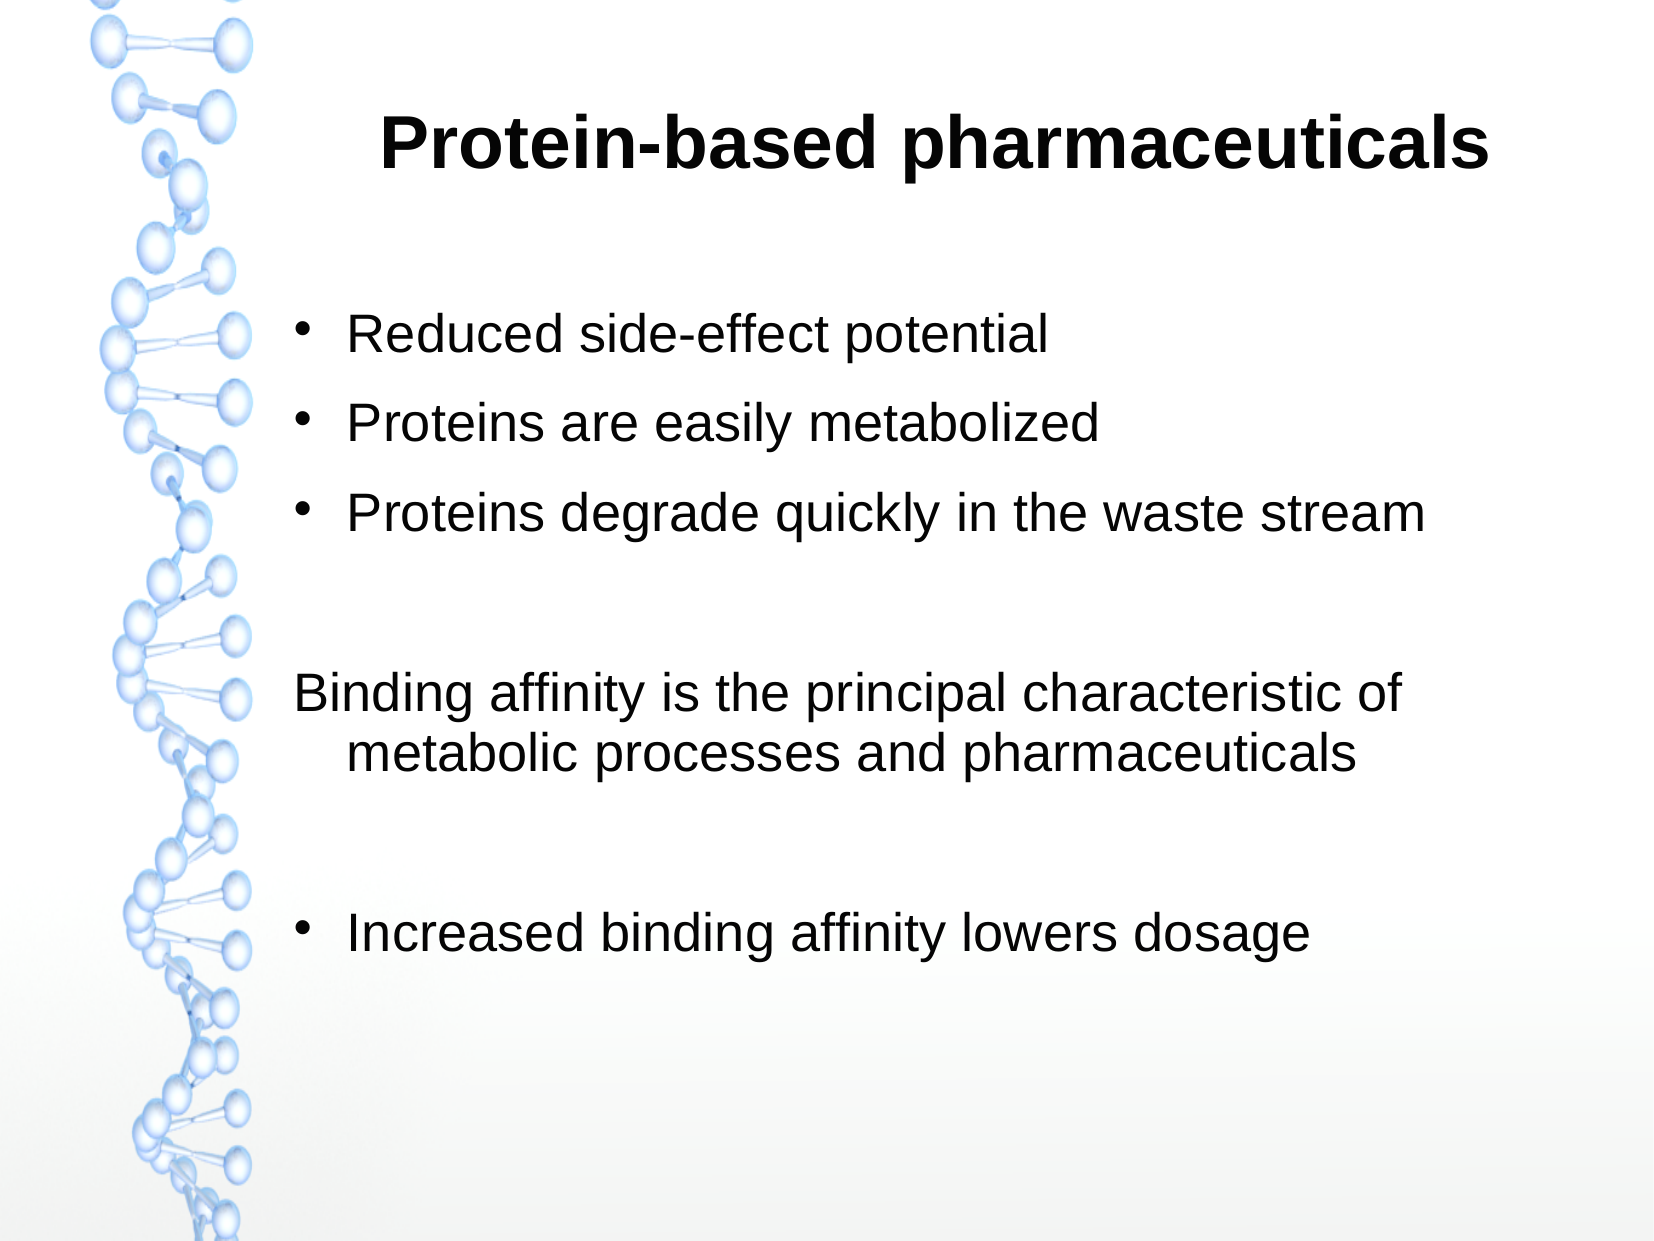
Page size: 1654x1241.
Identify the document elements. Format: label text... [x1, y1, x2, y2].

text_box Protein-based pharmaceuticals [261, 35, 1591, 241]
picture [0, 0, 1654, 1241]
text_box Reduced side-effect potential Proteins are easily metabolized Proteins degrade quickly in the waste stream Binding affinity is the principal characteristic of metabolic processes and pharmaceuticals Increased binding affinity lowers dosage [276, 300, 1606, 1141]
